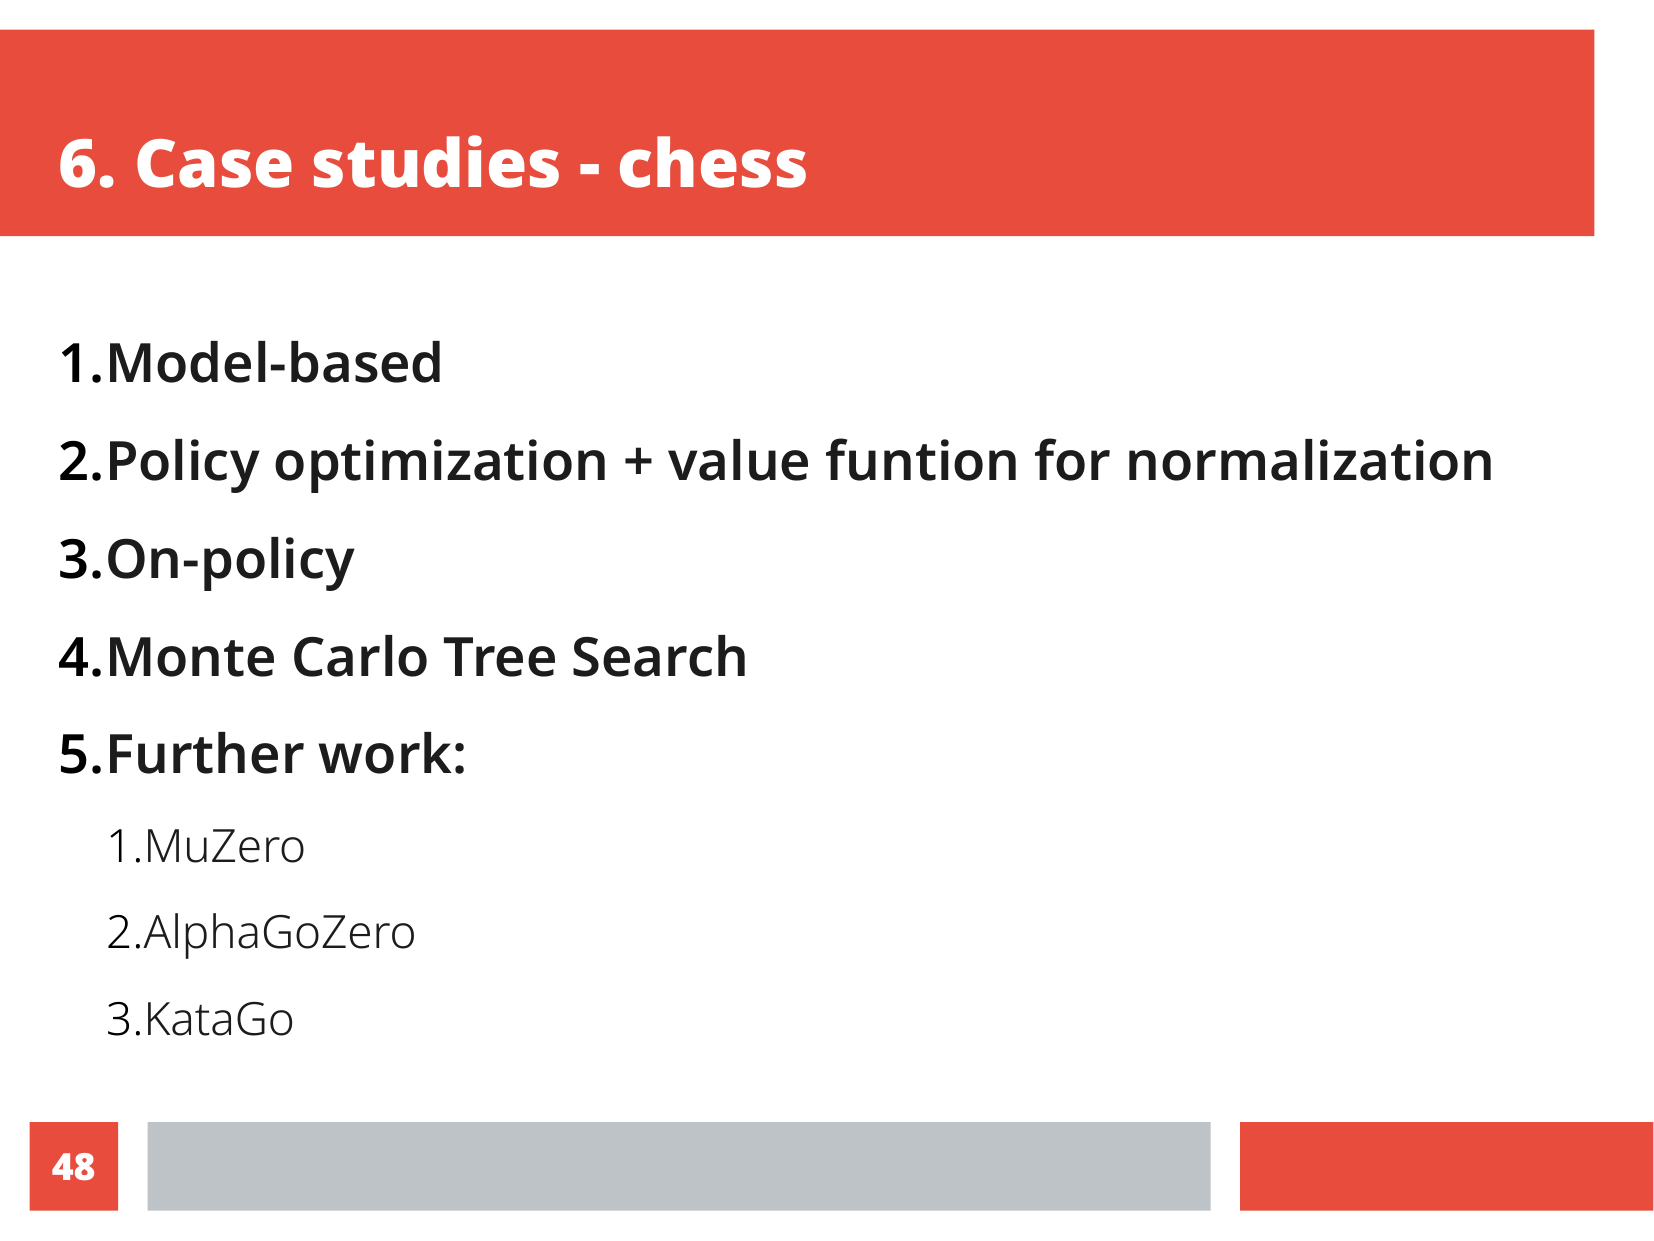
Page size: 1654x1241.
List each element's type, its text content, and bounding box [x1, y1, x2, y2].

title 6. Case studies - chess [59, 59, 1595, 207]
list Model-based Policy optimization + value funtion for normalization On-policy Monte Carlo Tree Search Further work: MuZero AlphaGoZero KataGo [59, 324, 1565, 1093]
